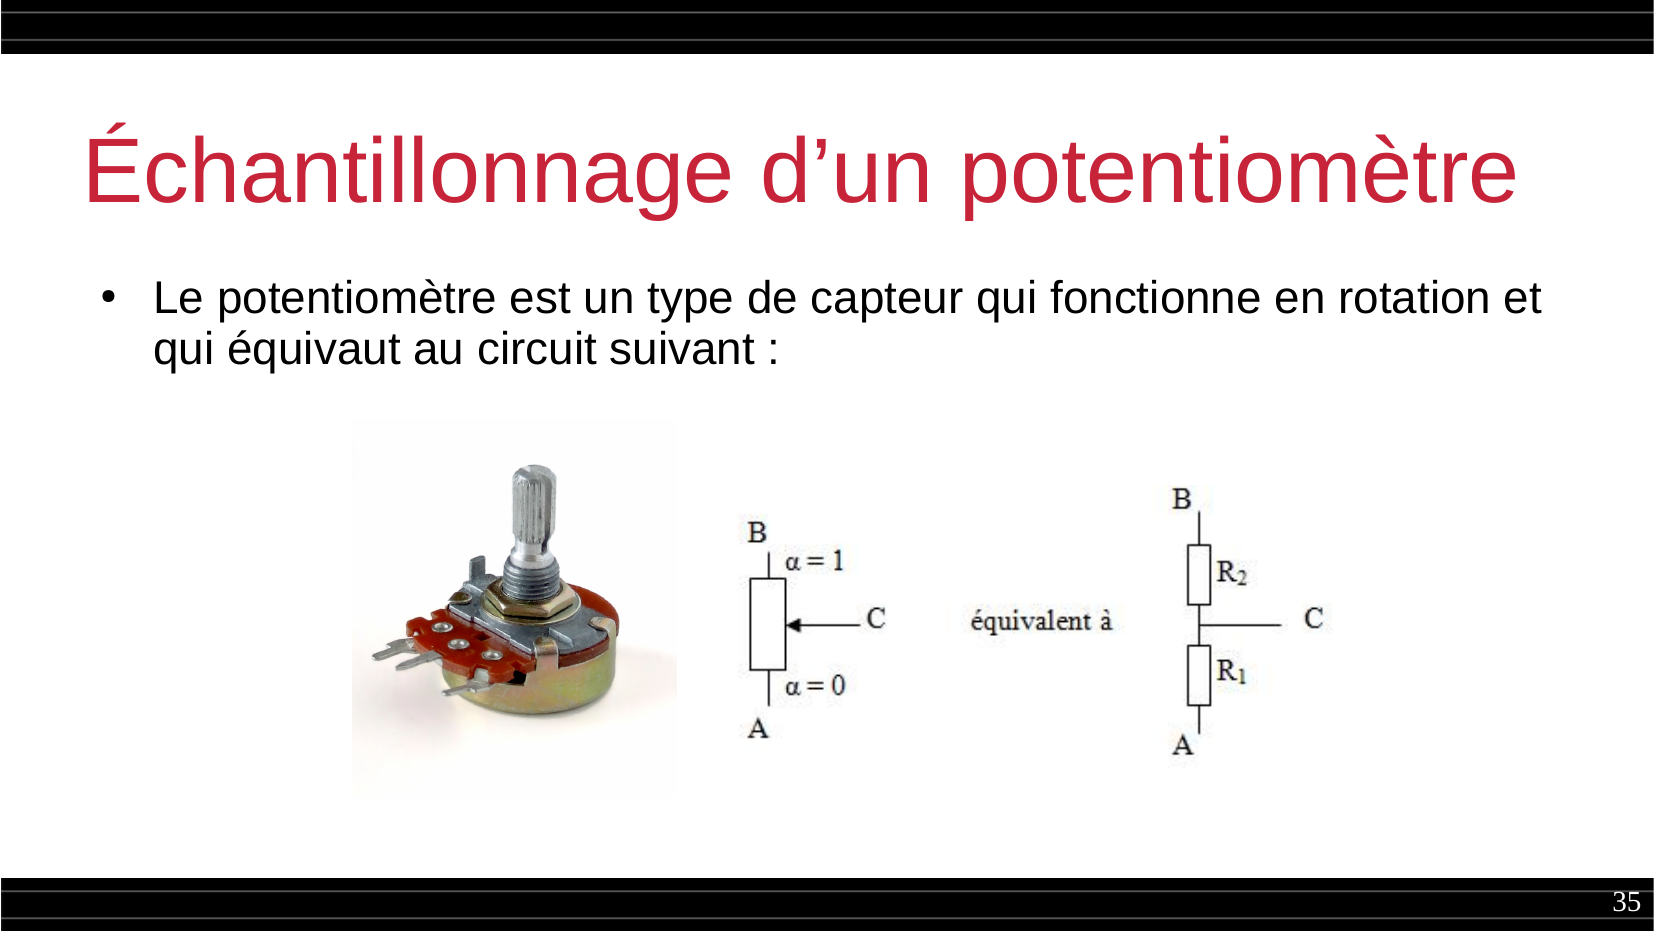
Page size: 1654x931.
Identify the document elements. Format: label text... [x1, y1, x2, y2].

title Échantillonnage d’un potentiomètre [82, 92, 1571, 249]
picture [352, 419, 677, 799]
list Le potentiomètre est un type de capteur qui fonctionne en rotation et qui équivaut au circuit suivant : [82, 271, 1571, 758]
picture [1, 878, 1654, 931]
picture [1, 0, 1654, 54]
picture [709, 485, 1347, 770]
